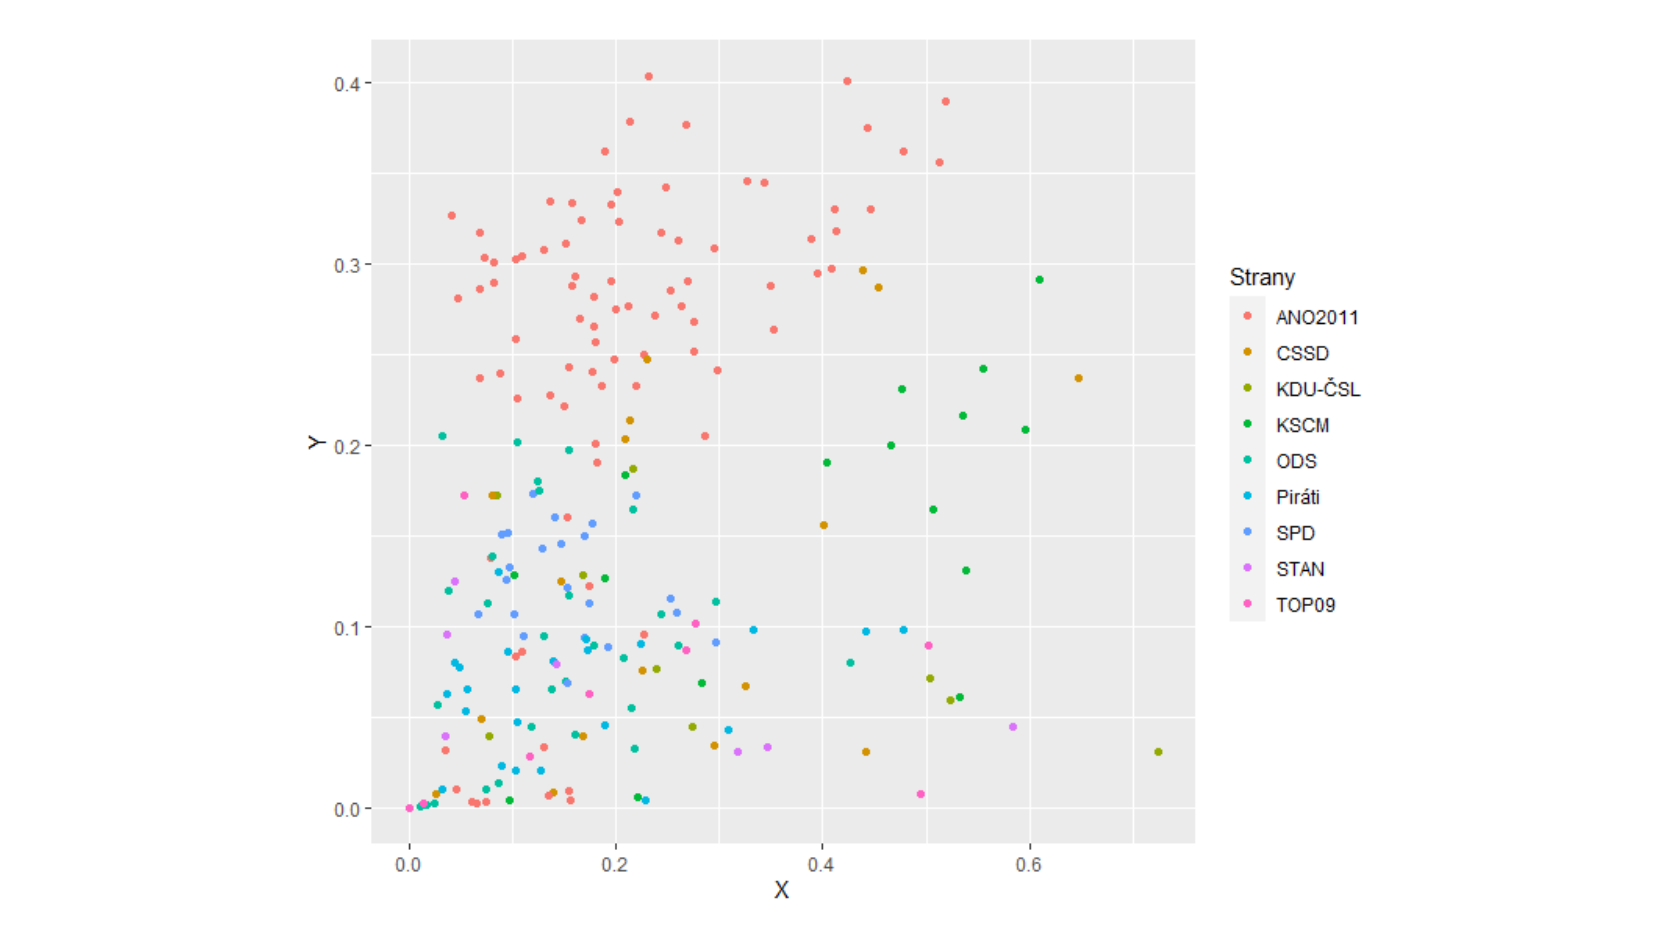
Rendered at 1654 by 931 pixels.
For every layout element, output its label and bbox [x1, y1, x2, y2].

picture [295, 29, 1394, 914]
